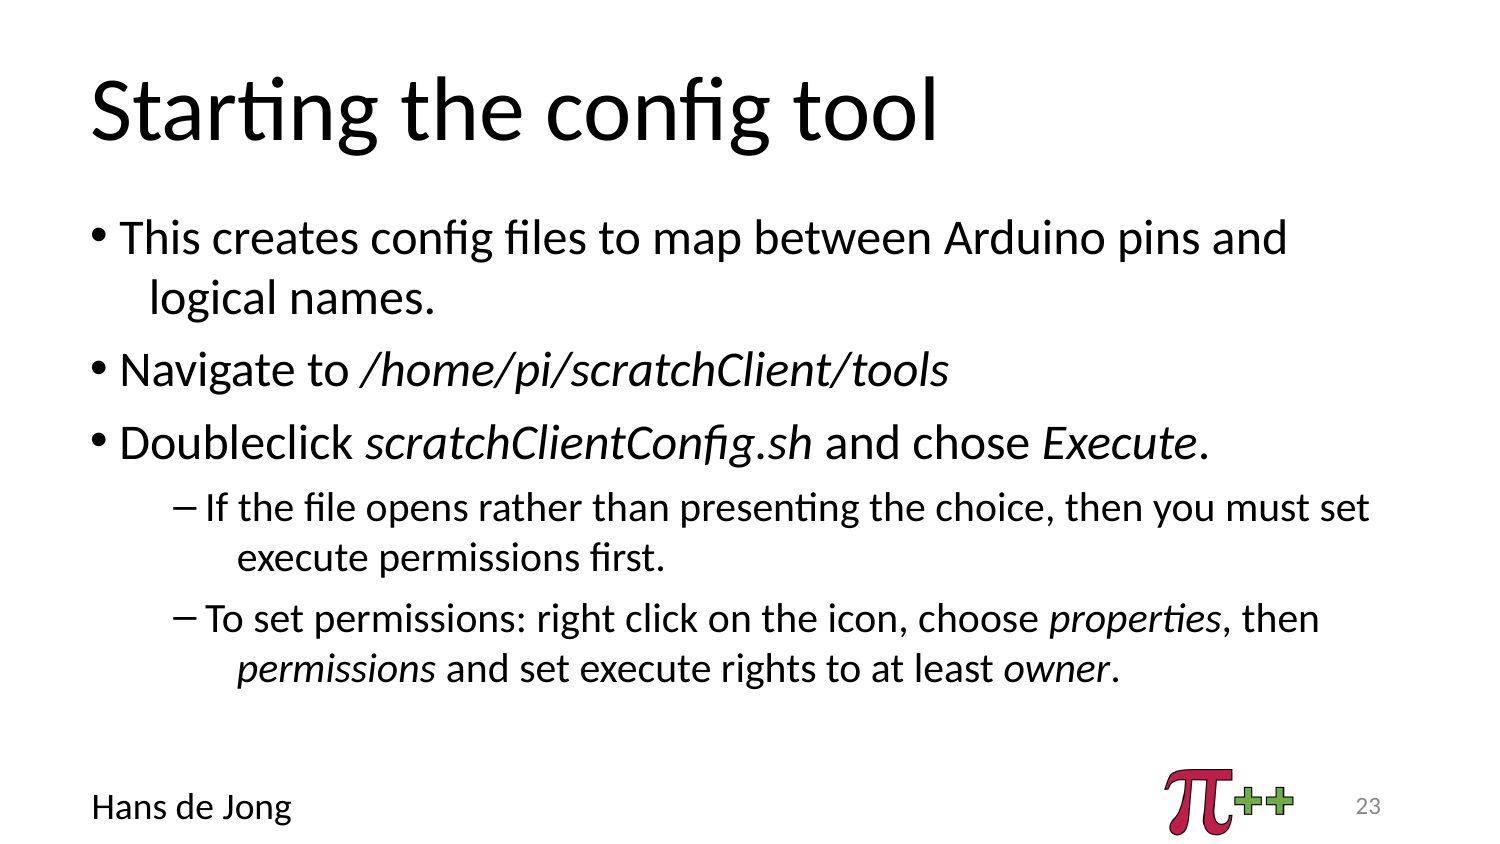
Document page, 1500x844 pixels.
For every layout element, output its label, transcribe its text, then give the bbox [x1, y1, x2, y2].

text_box 23 [1340, 782, 1426, 827]
list This creates config files to map between Arduino pins and logical names. Navigate to /home/pi/scratchClient/tools Doubleclick scratchClientConfig.sh and chose Execute. If the file opens rather than presenting the choice, then you must set execute permissions first. To set permissions: right click on the icon, choose properties, then permissions and set execute rights to at least owner. [75, 196, 1426, 754]
title Starting the config tool [75, 33, 1426, 175]
